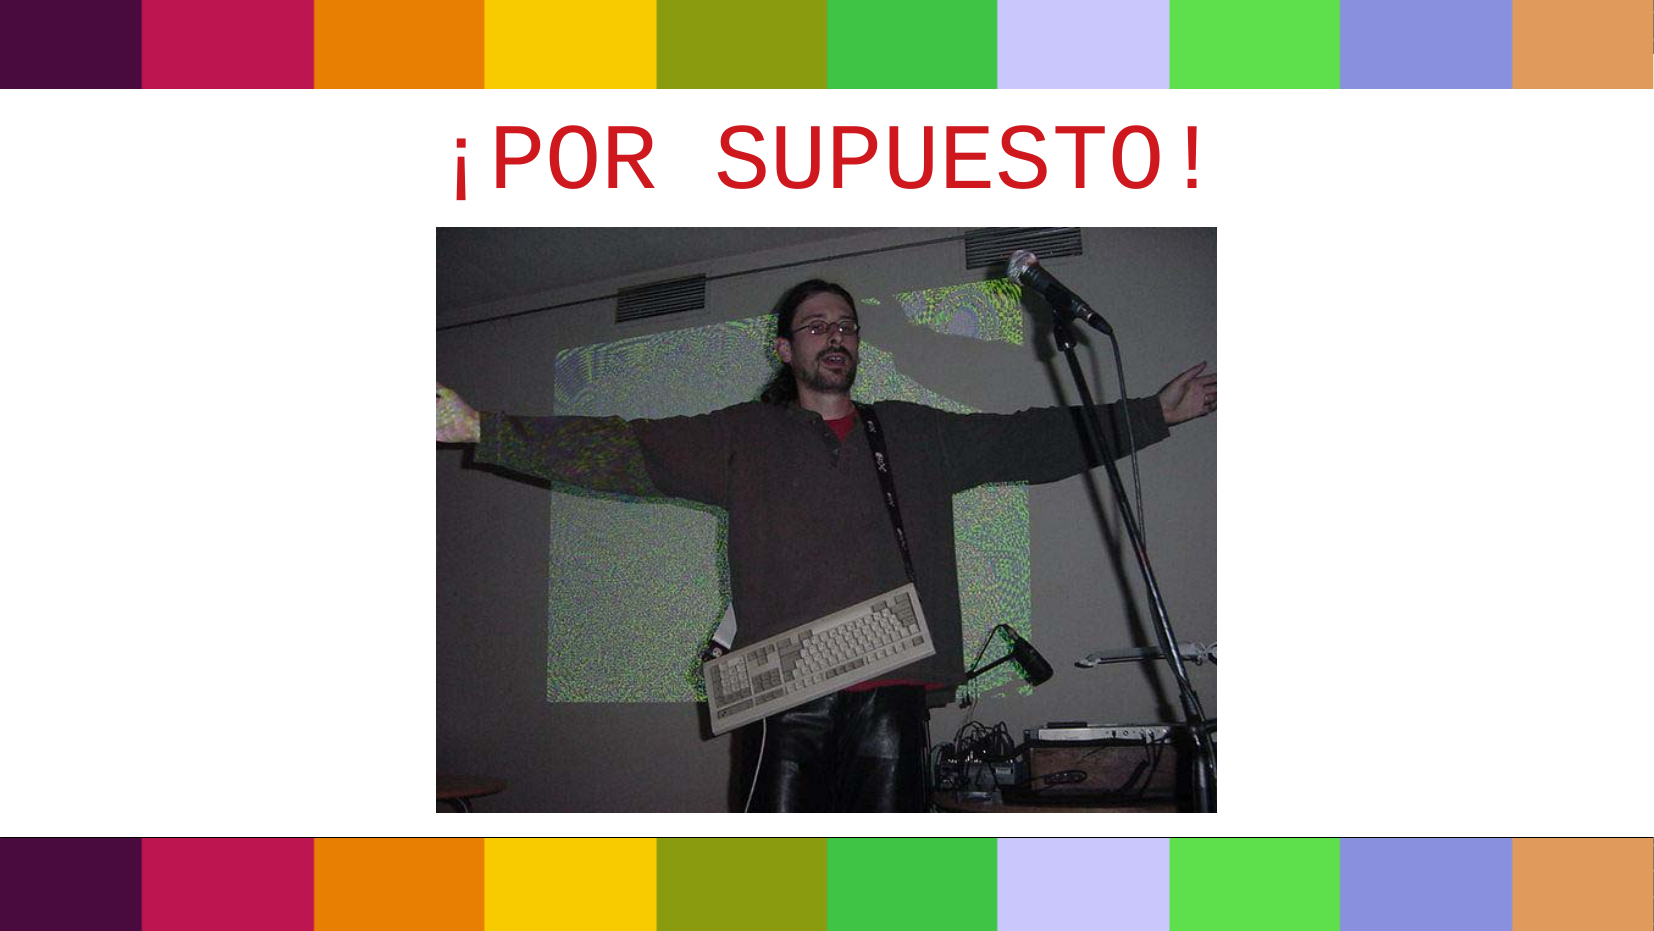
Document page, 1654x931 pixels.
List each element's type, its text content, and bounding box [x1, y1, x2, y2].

picture [0, 0, 1654, 89]
picture [0, 837, 1654, 931]
picture [436, 227, 1217, 813]
text_box ¡POR SUPUESTO! [156, 103, 1498, 225]
